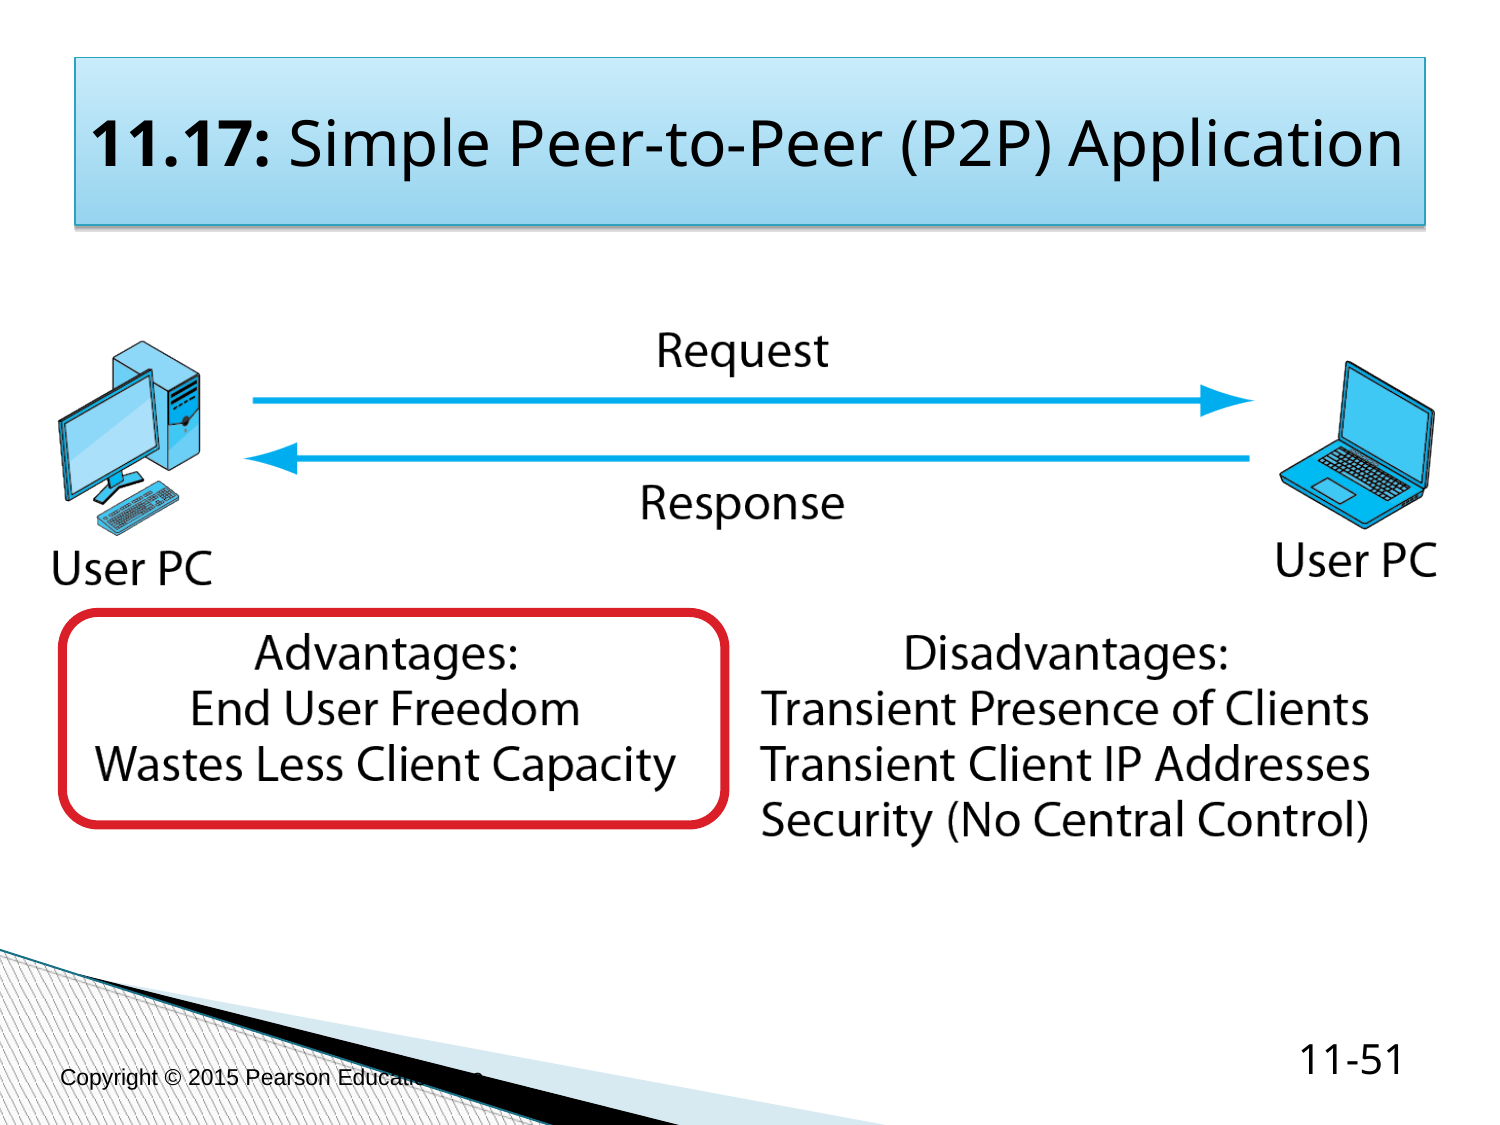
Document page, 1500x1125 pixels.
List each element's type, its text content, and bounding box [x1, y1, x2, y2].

picture [50, 324, 1438, 850]
slide_number 11-<number> [1250, 1037, 1423, 1098]
title 11.17: Simple Peer-to-Peer (P2P) Application [75, 57, 1425, 225]
footer Copyright © 2015 Pearson Education, Inc. [37, 1050, 513, 1098]
picture [0, 952, 543, 1125]
